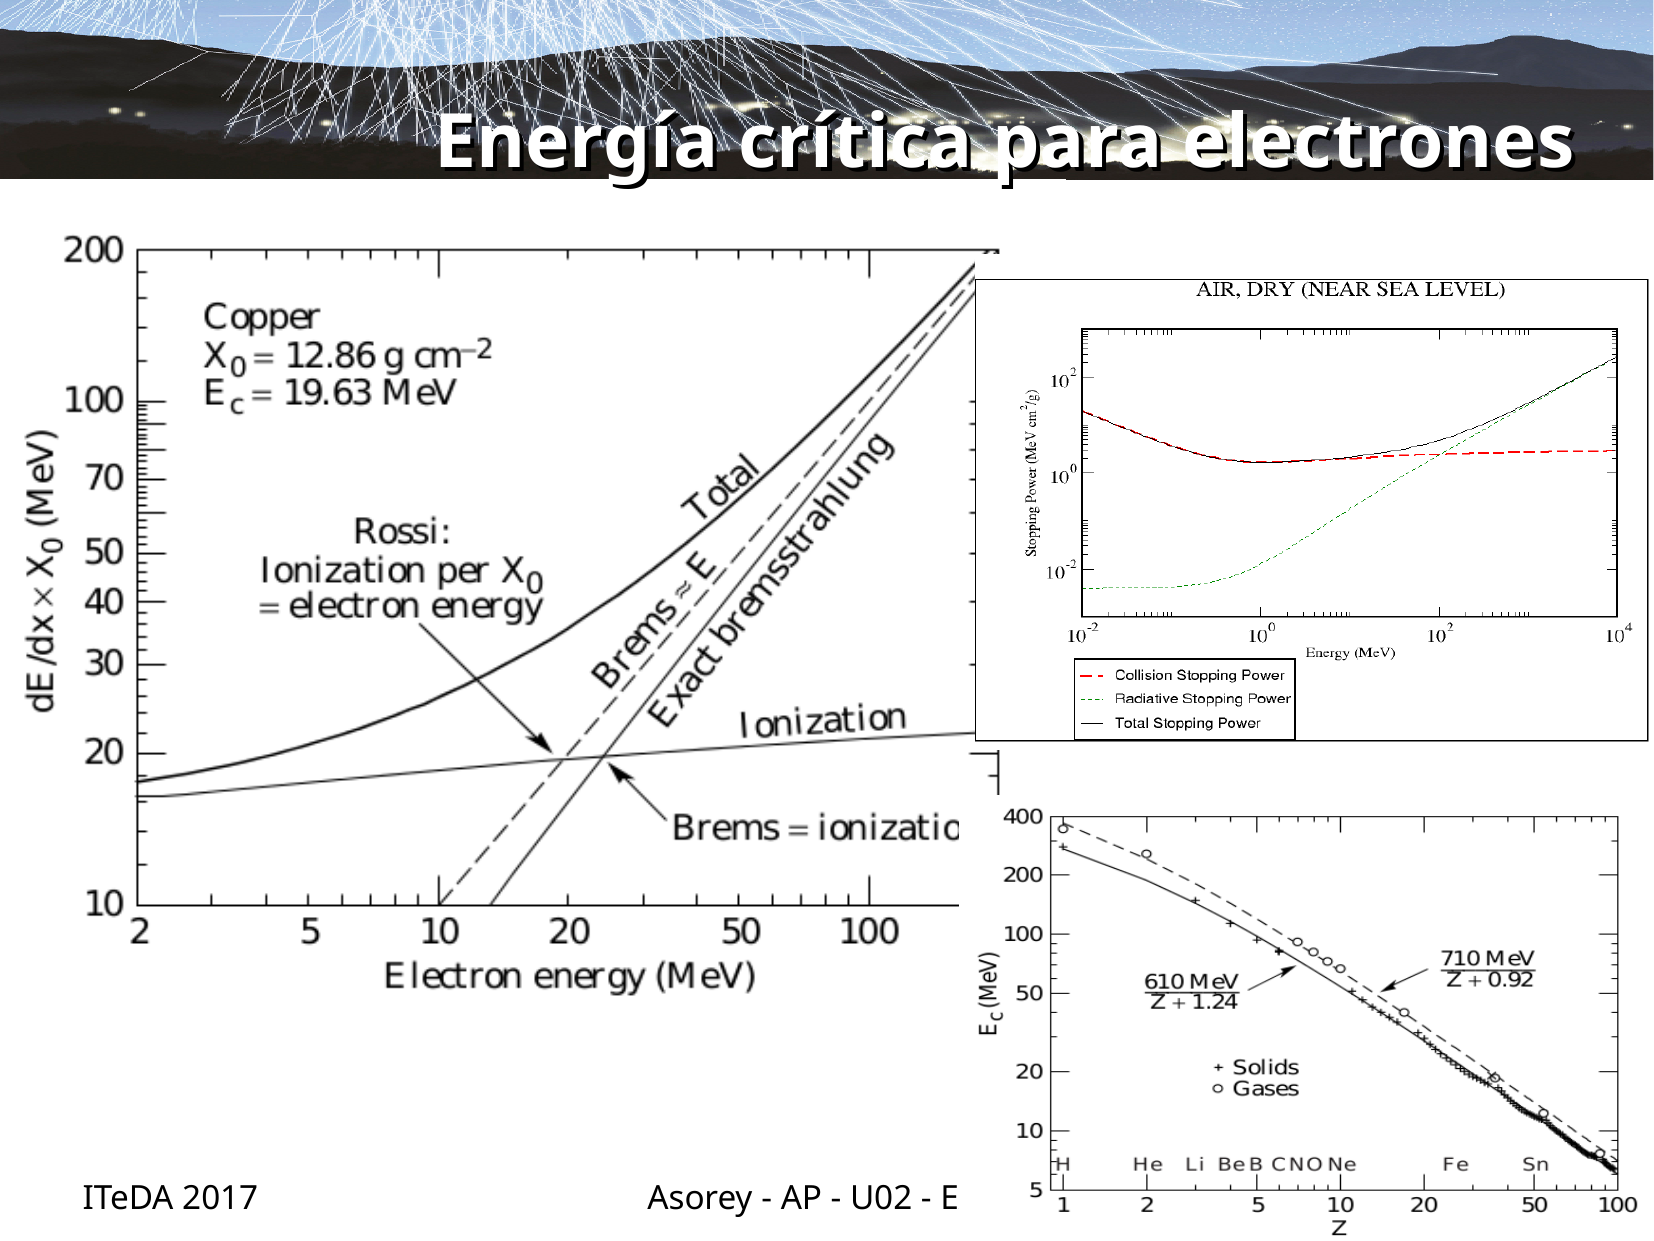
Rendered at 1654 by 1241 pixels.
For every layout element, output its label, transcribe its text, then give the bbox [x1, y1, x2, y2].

title Energía crítica para electrones [86, 49, 1575, 226]
picture [0, 0, 1654, 1241]
